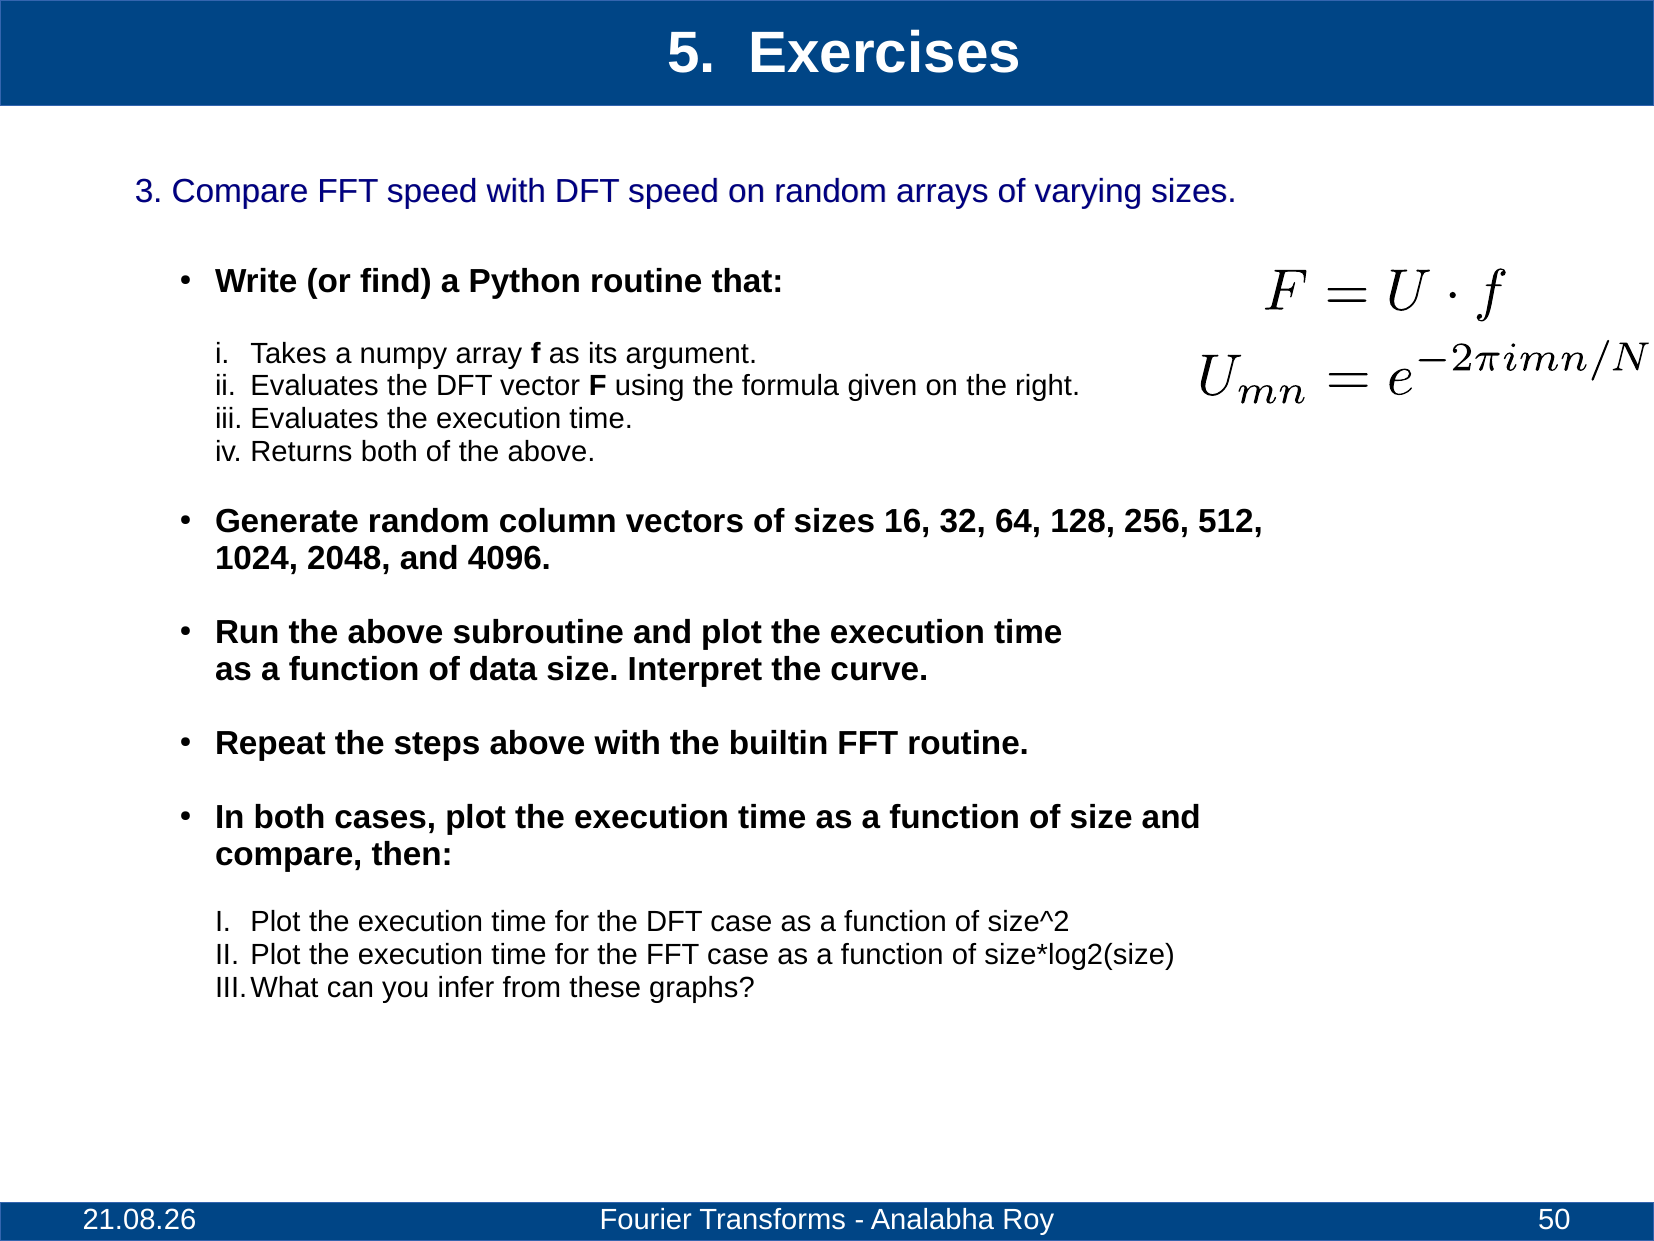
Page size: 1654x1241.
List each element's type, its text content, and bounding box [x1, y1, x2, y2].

text_box 3. Compare FFT speed with DFT speed on random arrays of varying sizes. [120, 165, 1254, 218]
title 5. Exercises [0, 0, 1654, 106]
text_box [1196, 339, 1652, 404]
text_box [1262, 268, 1509, 322]
text_box Write (or find) a Python routine that: Takes a numpy array f as its argument. Evaluates the DFT vector F using the formula given on the right. Evaluates the execution time. Returns both of the above. Generate random column vectors of sizes 16, 32, 64, 128, 256, 512, 1024, 2048, and 4096. Run the above subroutine and plot the execution time as a function of data size. Interpret the curve. Repeat the steps above with the builtin FFT routine. In both cases, plot the execution time as a function of size and compare, then: Plot the execution time for the DFT case as a function of size^2 Plot the execution time for the FFT case as a function of size*log2(size) What can you infer from these graphs? [164, 255, 1320, 1168]
